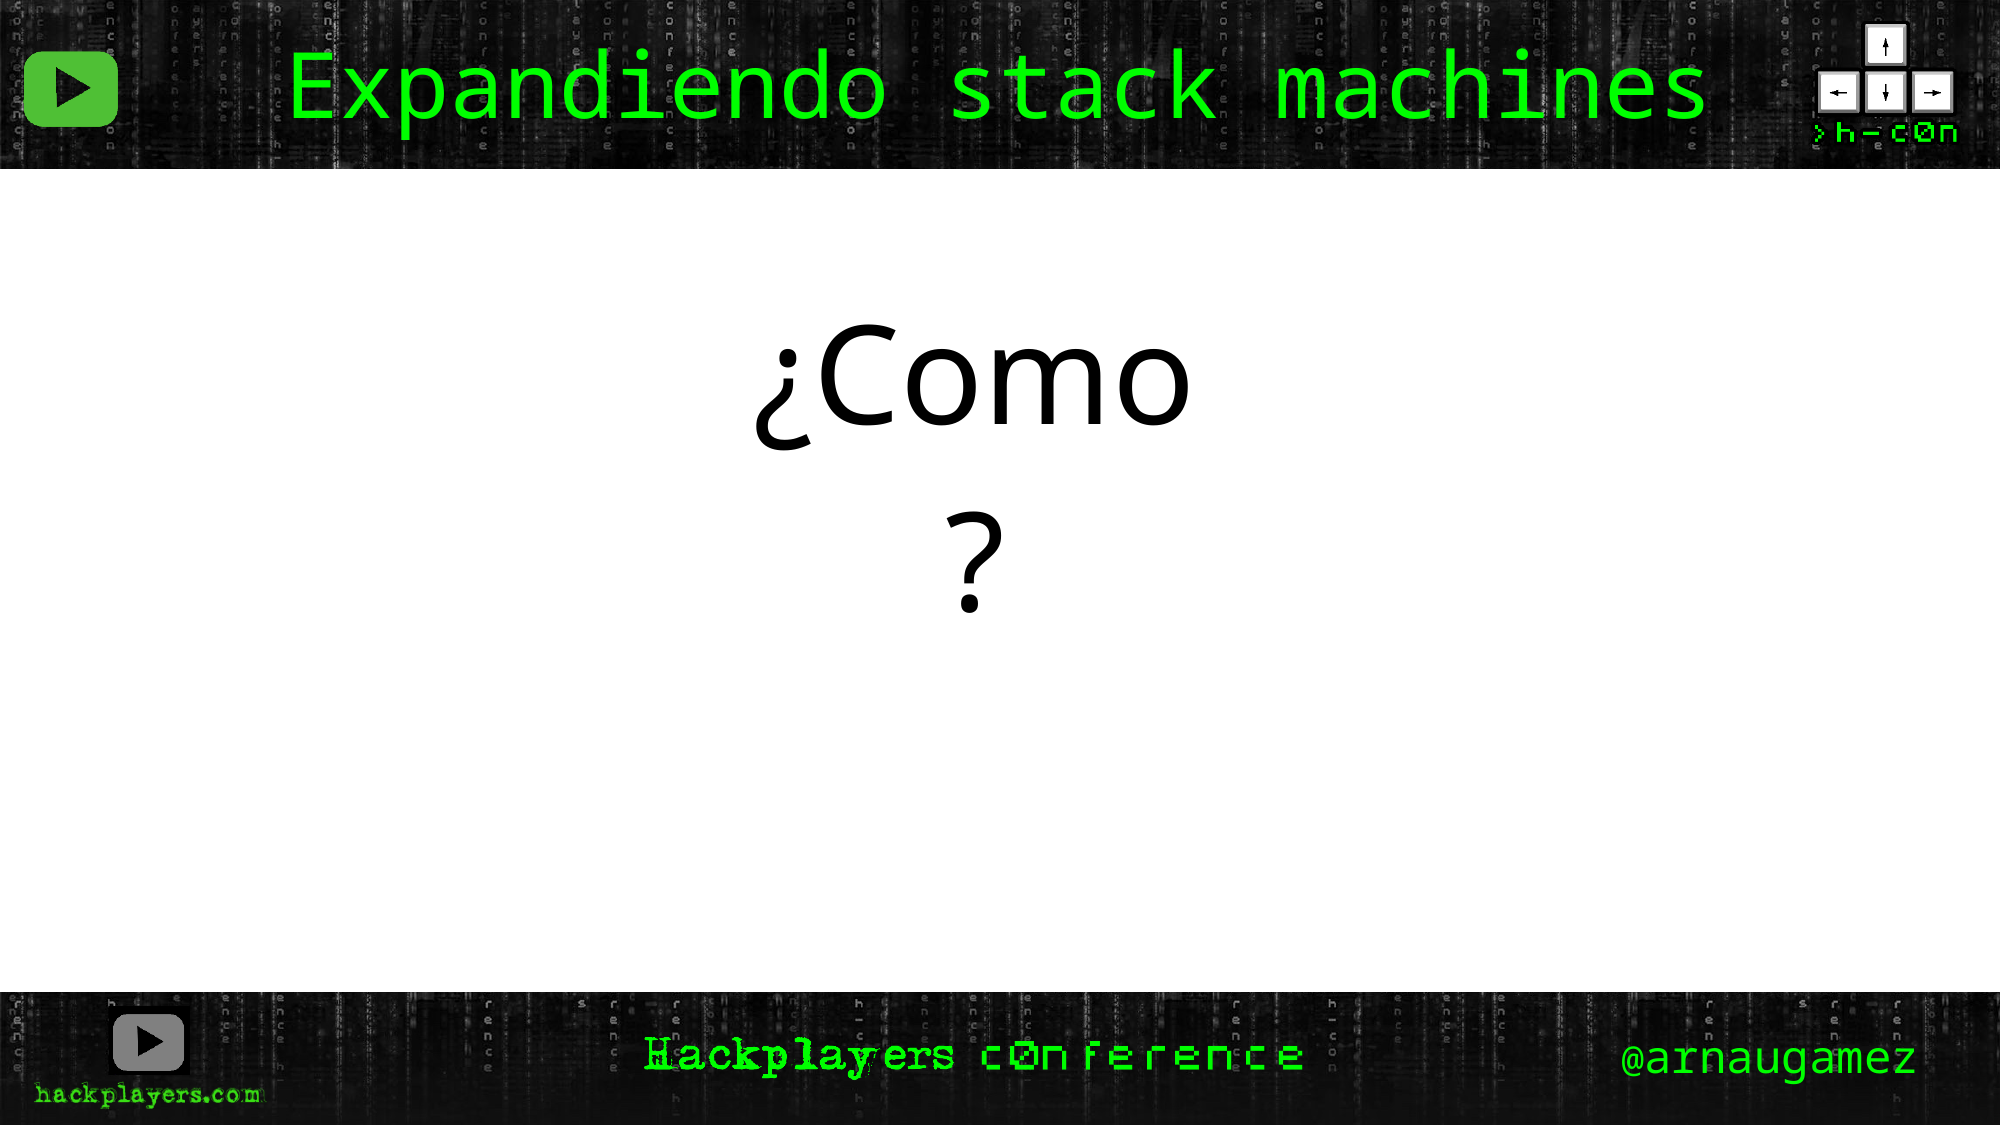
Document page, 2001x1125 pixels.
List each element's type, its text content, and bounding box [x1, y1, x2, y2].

picture [0, 992, 2000, 1125]
title Expandiendo stack machines [256, 0, 1745, 166]
picture [0, 0, 2000, 169]
text_box ¿Como? [739, 270, 1261, 451]
